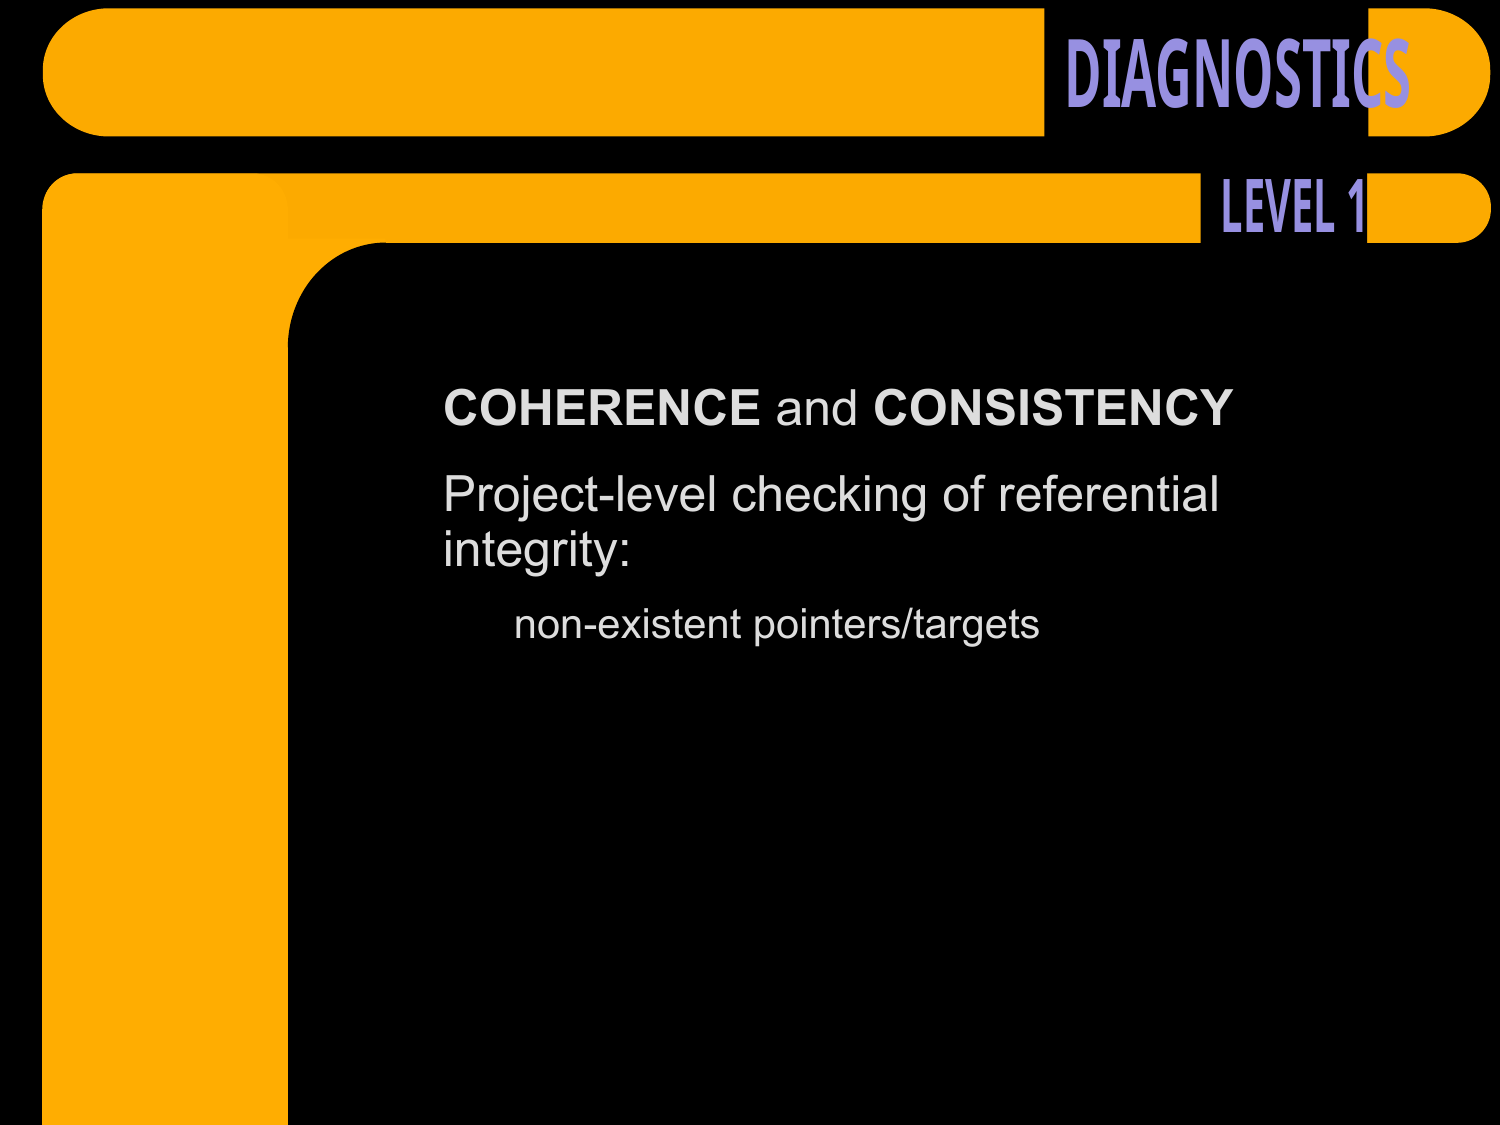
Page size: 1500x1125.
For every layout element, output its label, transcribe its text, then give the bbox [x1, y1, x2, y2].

picture [0, 0, 1500, 1125]
list COHERENCE and CONSISTENCY Project-level checking of referential integrity: non-existent pointers/targets [372, 380, 1286, 1062]
